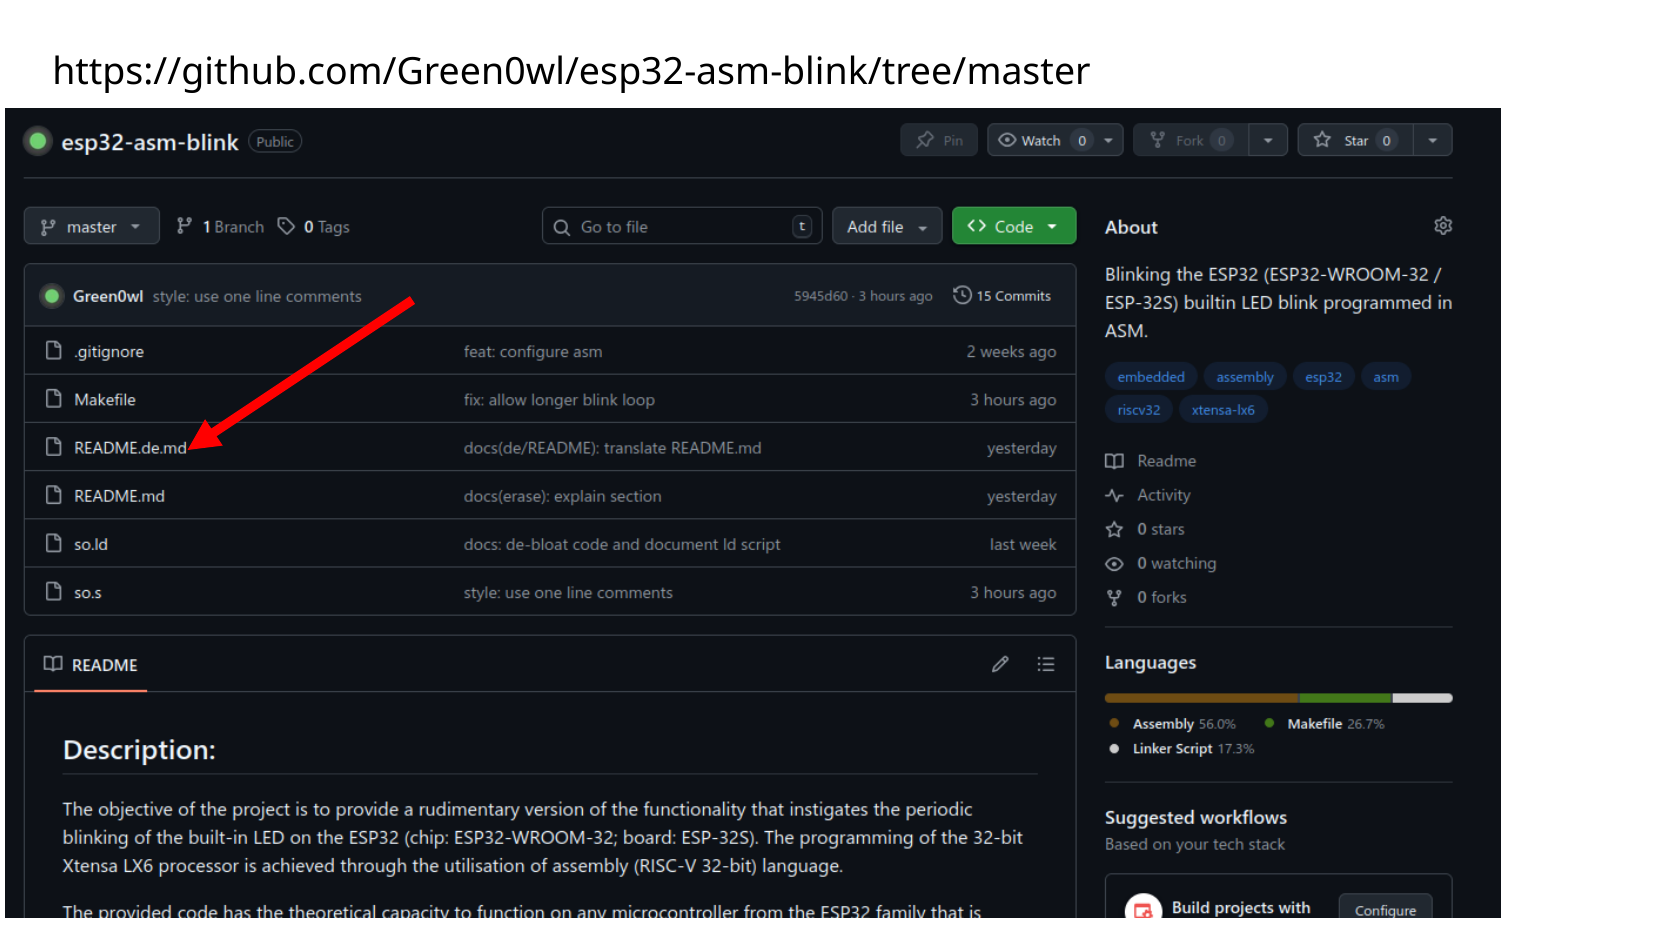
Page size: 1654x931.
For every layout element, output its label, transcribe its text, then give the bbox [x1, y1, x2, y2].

text_box https://github.com/Green0wl/esp32-asm-blink/tree/master [37, 37, 1654, 145]
picture [5, 108, 1501, 918]
